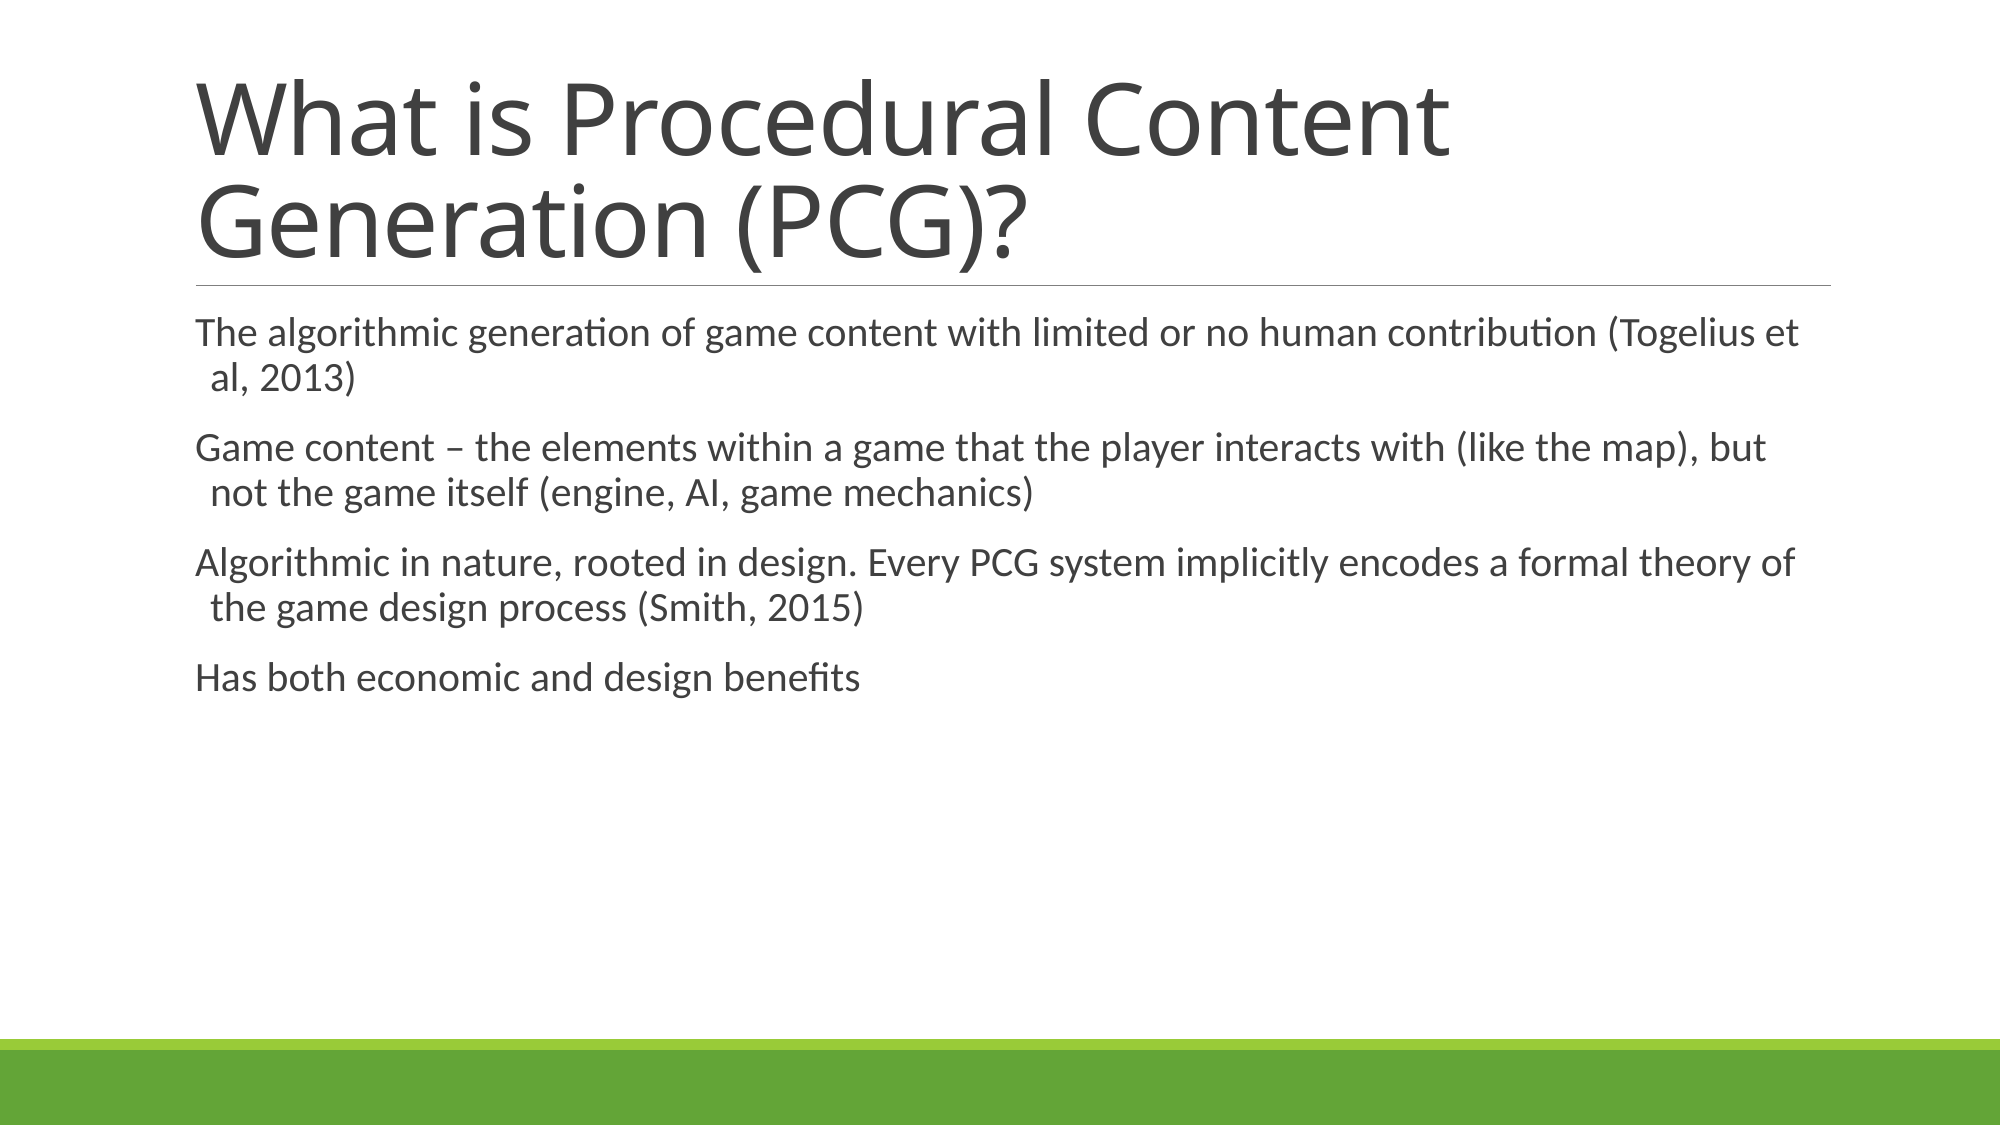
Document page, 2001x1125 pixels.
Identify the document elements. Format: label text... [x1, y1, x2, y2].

title What is Procedural Content Generation (PCG)? [180, 47, 1831, 286]
list The algorithmic generation of game content with limited or no human contribution (Togelius et al, 2013) Game content – the elements within a game that the player interacts with (like the map), but not the game itself (engine, AI, game mechanics) Algorithmic in nature, rooted in design. Every PCG system implicitly encodes a formal theory of the game design process (Smith, 2015) Has both economic and design benefits [180, 302, 1831, 963]
